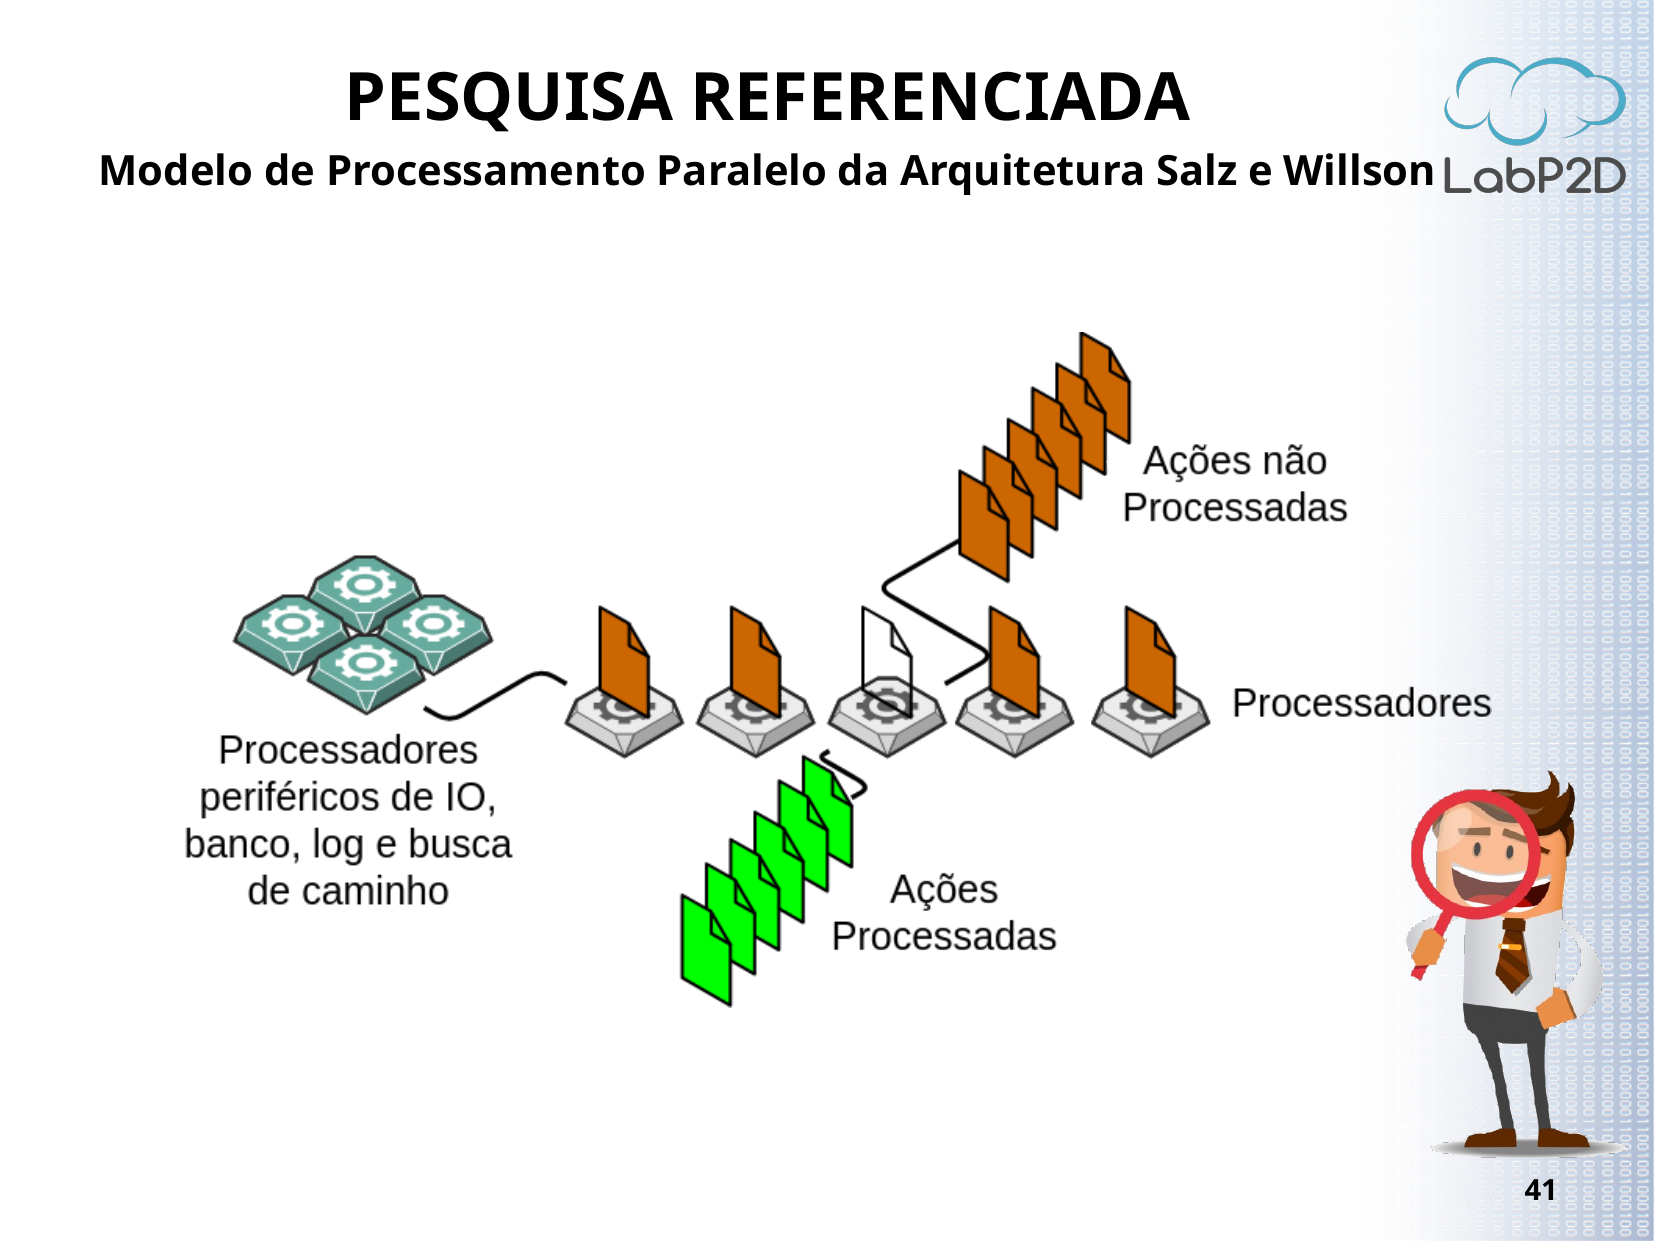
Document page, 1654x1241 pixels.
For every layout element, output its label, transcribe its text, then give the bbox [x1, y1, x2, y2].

title PESQUISA REFERENCIADA Modelo de Processamento Paralelo da Arquitetura Salz e Willson [82, 19, 1453, 227]
picture [164, 1, 1654, 1241]
